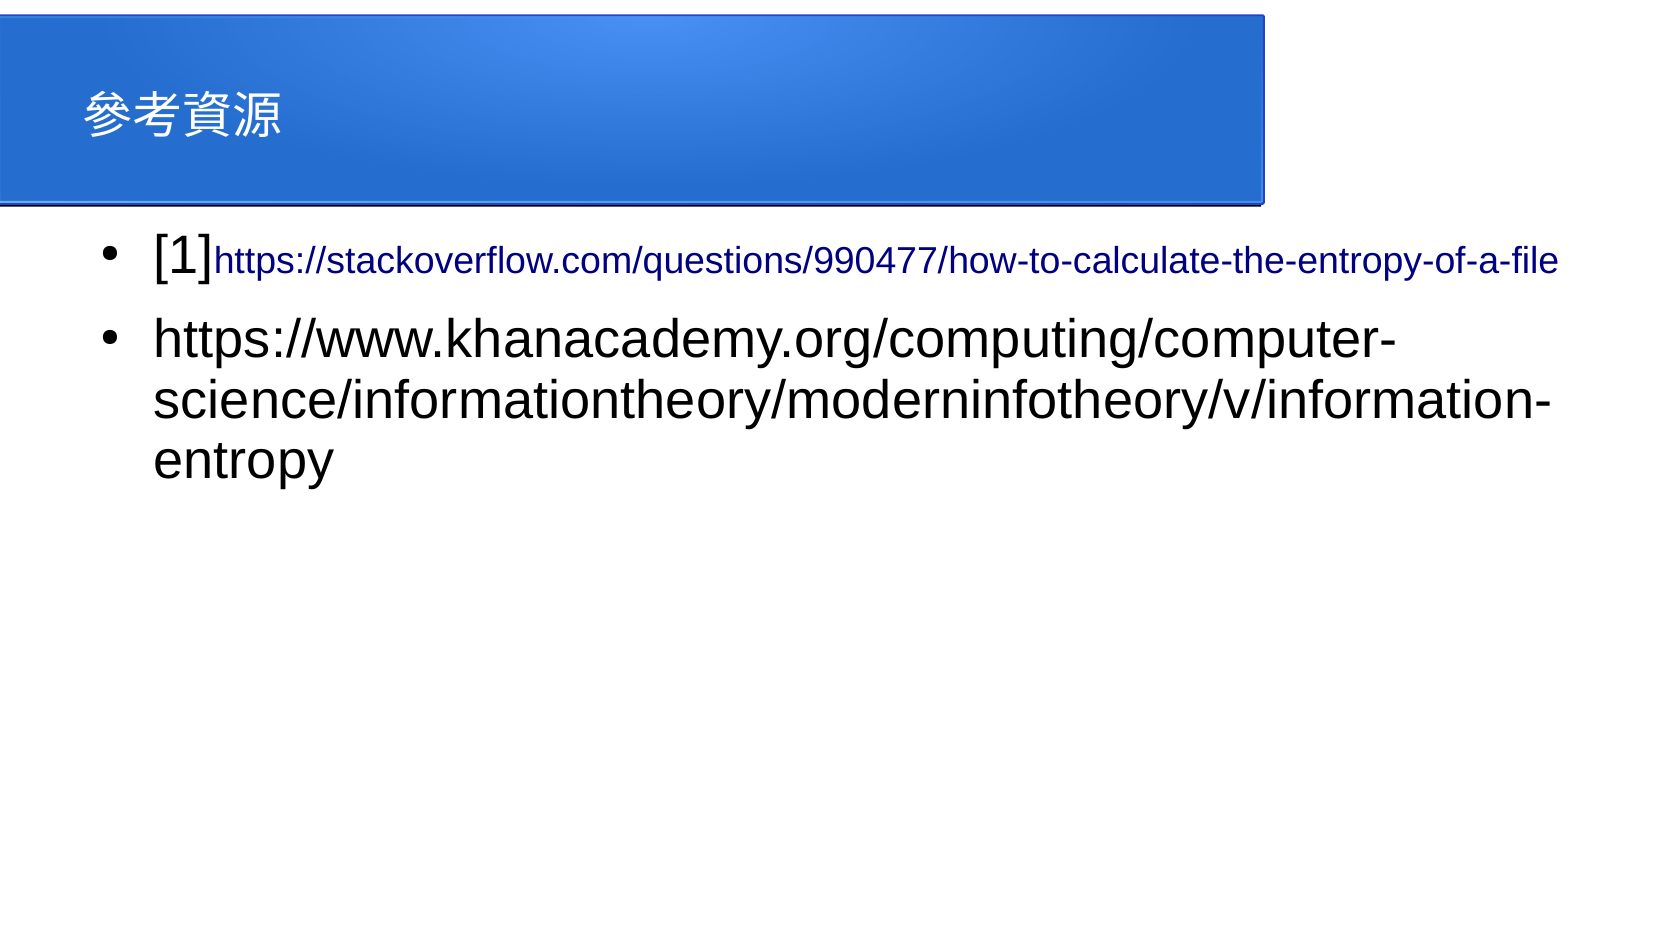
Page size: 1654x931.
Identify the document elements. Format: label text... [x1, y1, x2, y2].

list [1]https://stackoverflow.com/questions/990477/how-to-calculate-the-entropy-of-a-file https://www.khanacademy.org/computing/computer-science/informationtheory/moderninfotheory/v/information-entropy [82, 224, 1571, 764]
title 參考資源 [82, 35, 1235, 189]
